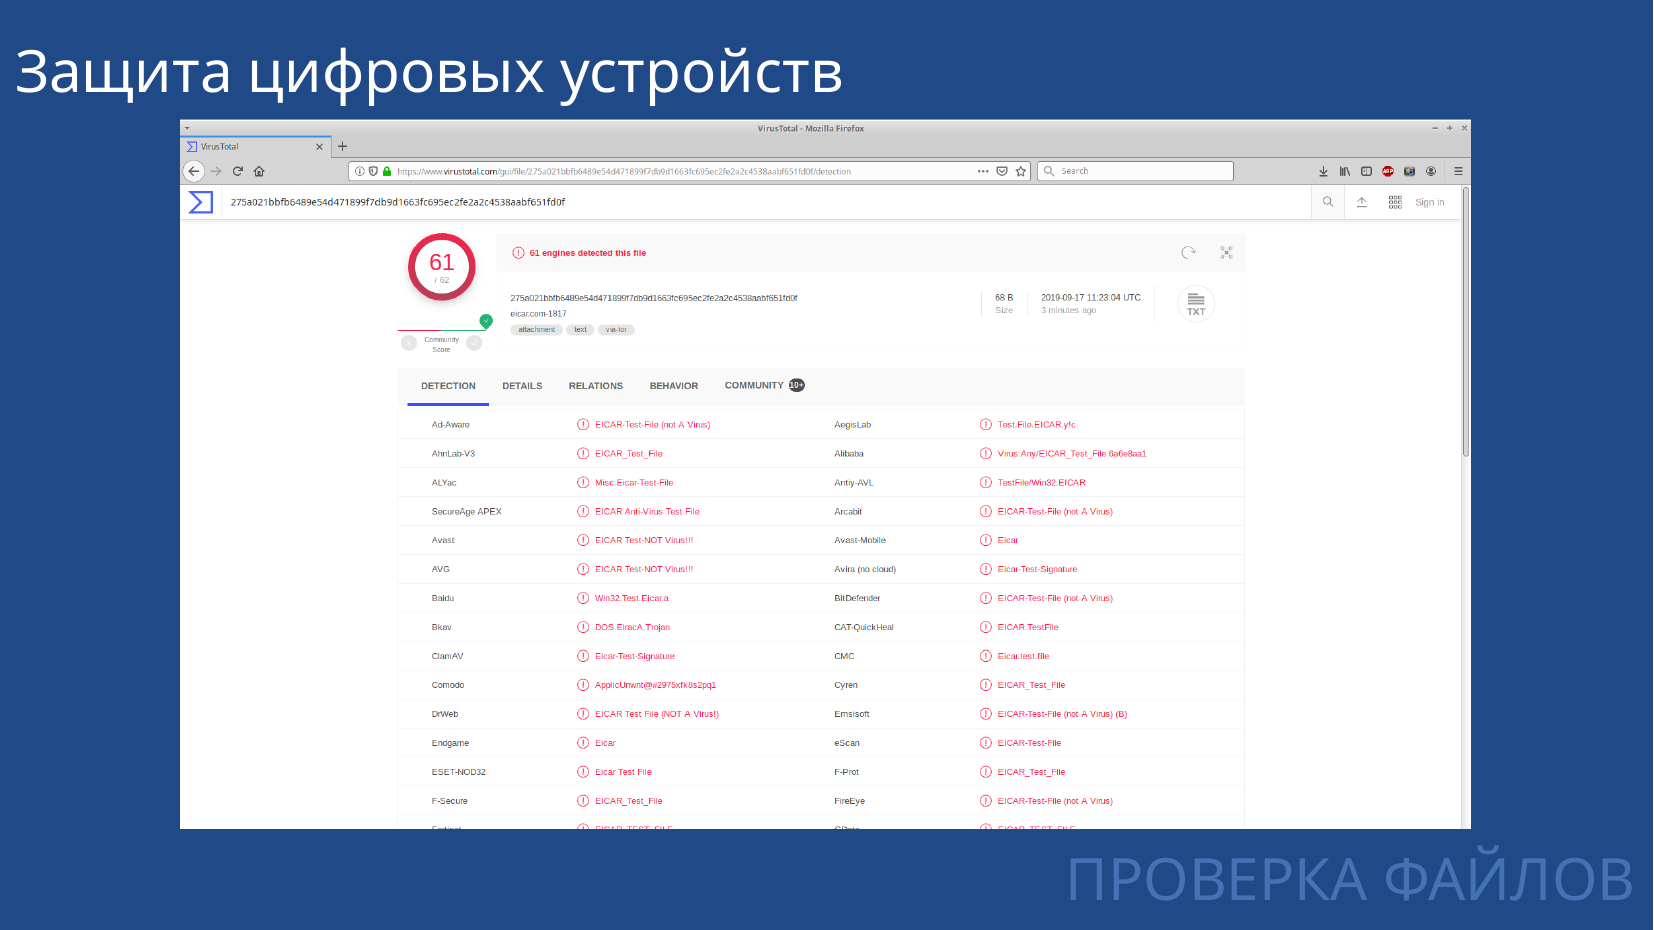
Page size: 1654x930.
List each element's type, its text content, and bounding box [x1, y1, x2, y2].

text_box ПРОВЕРКА ФАЙЛОВ [0, 825, 1651, 930]
picture [180, 119, 1471, 829]
text_box Защита цифровых устройств [0, 0, 1653, 141]
